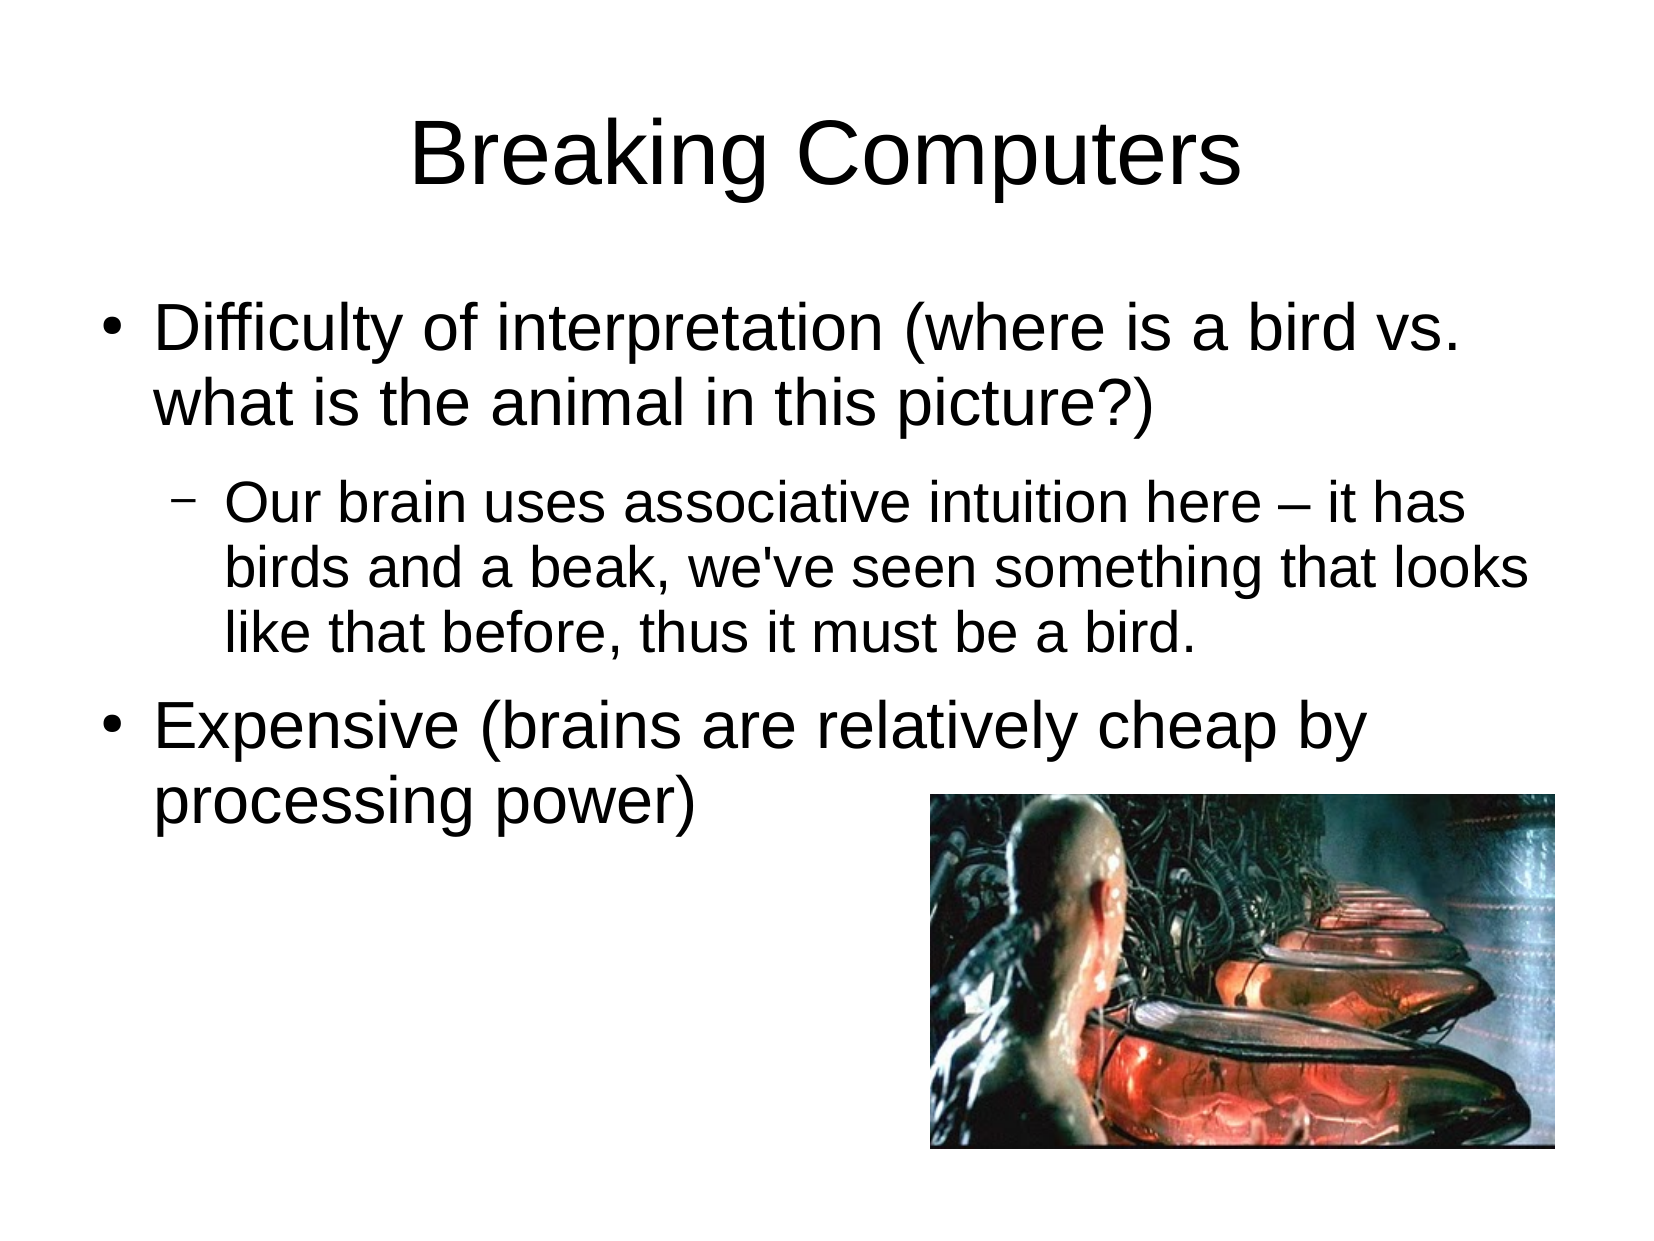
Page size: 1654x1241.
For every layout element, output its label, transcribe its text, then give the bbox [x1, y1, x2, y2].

list Difficulty of interpretation (where is a bird vs. what is the animal in this picture?) Our brain uses associative intuition here – it has birds and a beak, we've seen something that looks like that before, thus it must be a bird. Expensive (brains are relatively cheap by processing power) [82, 290, 1571, 1010]
picture [930, 794, 1555, 1149]
title Breaking Computers [82, 49, 1571, 257]
